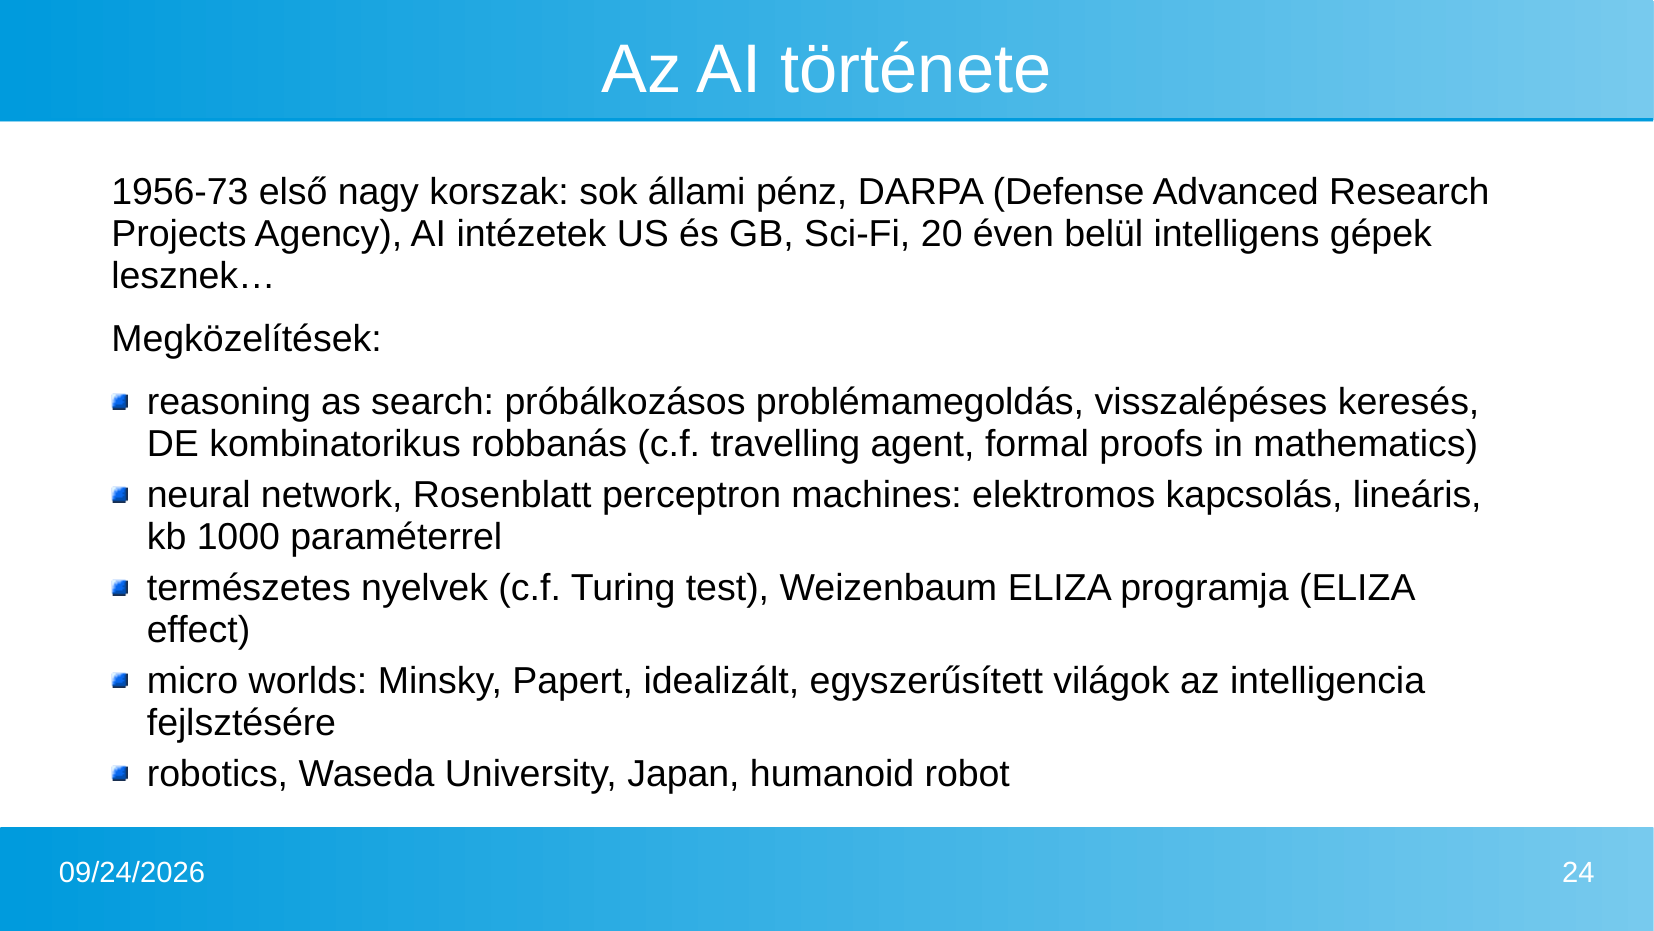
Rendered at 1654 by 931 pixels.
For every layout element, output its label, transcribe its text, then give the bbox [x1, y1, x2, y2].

title Az AI története [59, 29, 1595, 108]
text_box 1956-73 első nagy korszak: sok állami pénz, DARPA (Defense Advanced Research Projects Agency), AI intézetek US és GB, Sci-Fi, 20 éven belül intelligens gépek lesznek… Megközelítések: reasoning as search: próbálkozásos problémamegoldás, visszalépéses keresés, DE kombinatorikus robbanás (c.f. travelling agent, formal proofs in mathematics) neural network, Rosenblatt perceptron machines: elektromos kapcsolás, lineáris, kb 1000 paraméterrel természetes nyelvek (c.f. Turing test), Weizenbaum ELIZA programja (ELIZA effect) micro worlds: Minsky, Papert, idealizált, egyszerűsített világok az intelligencia fejlsztésére robotics, Waseda University, Japan, humanoid robot [96, 162, 1515, 802]
